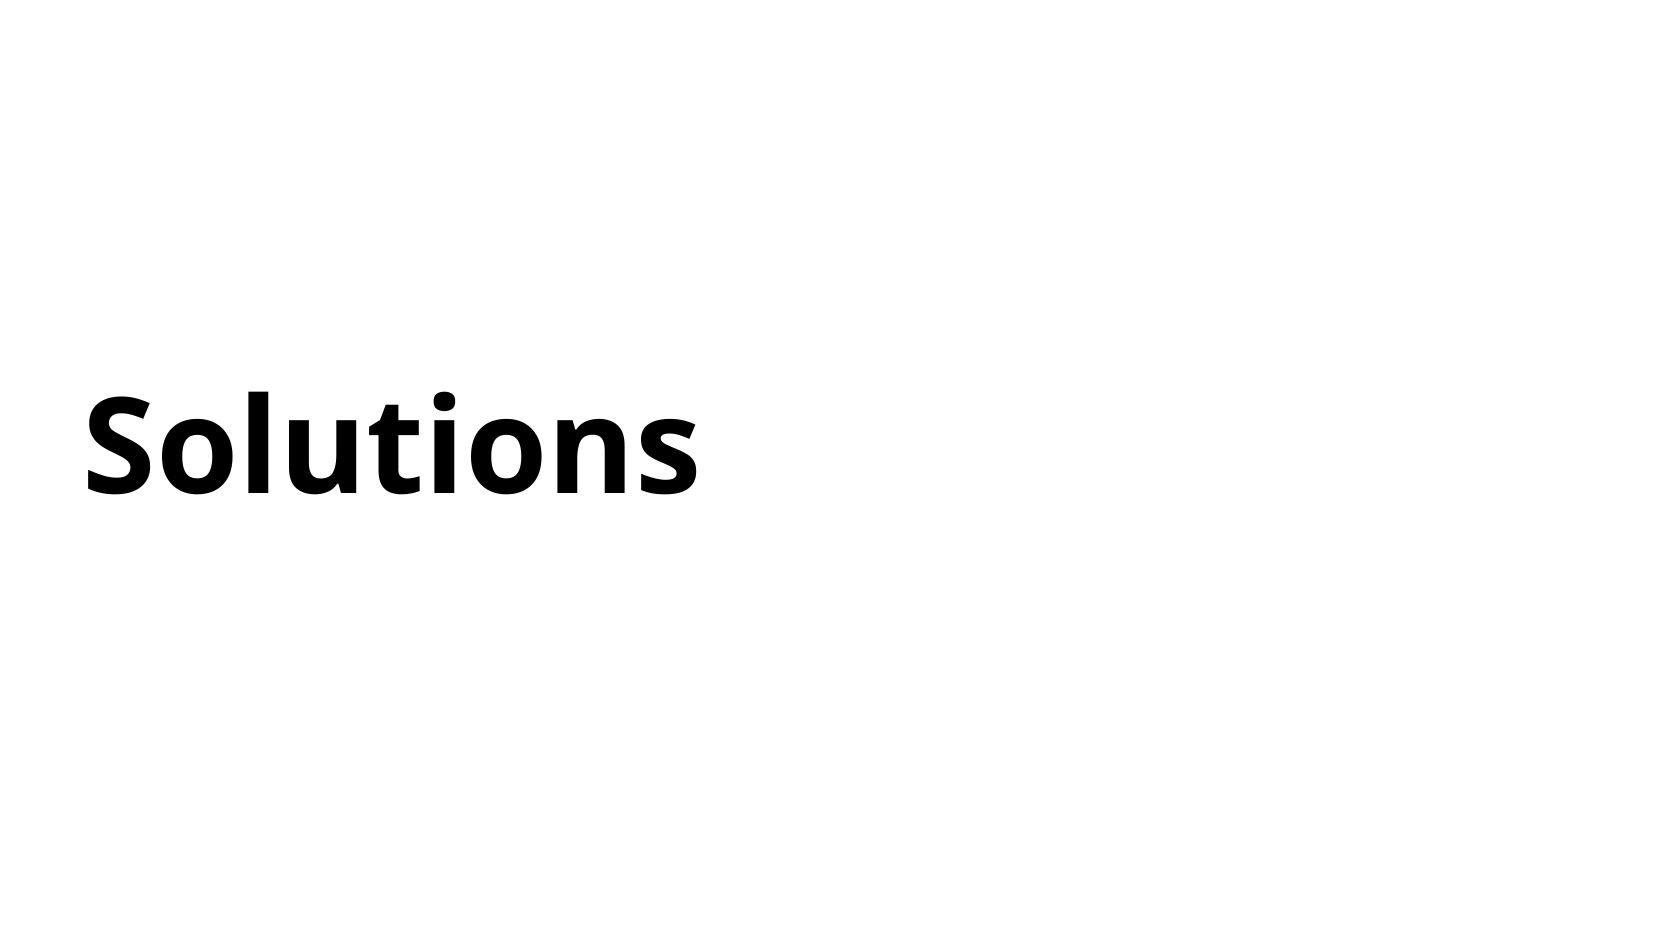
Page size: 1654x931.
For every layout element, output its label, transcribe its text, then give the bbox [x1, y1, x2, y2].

text_box Solutions [82, 217, 1571, 758]
